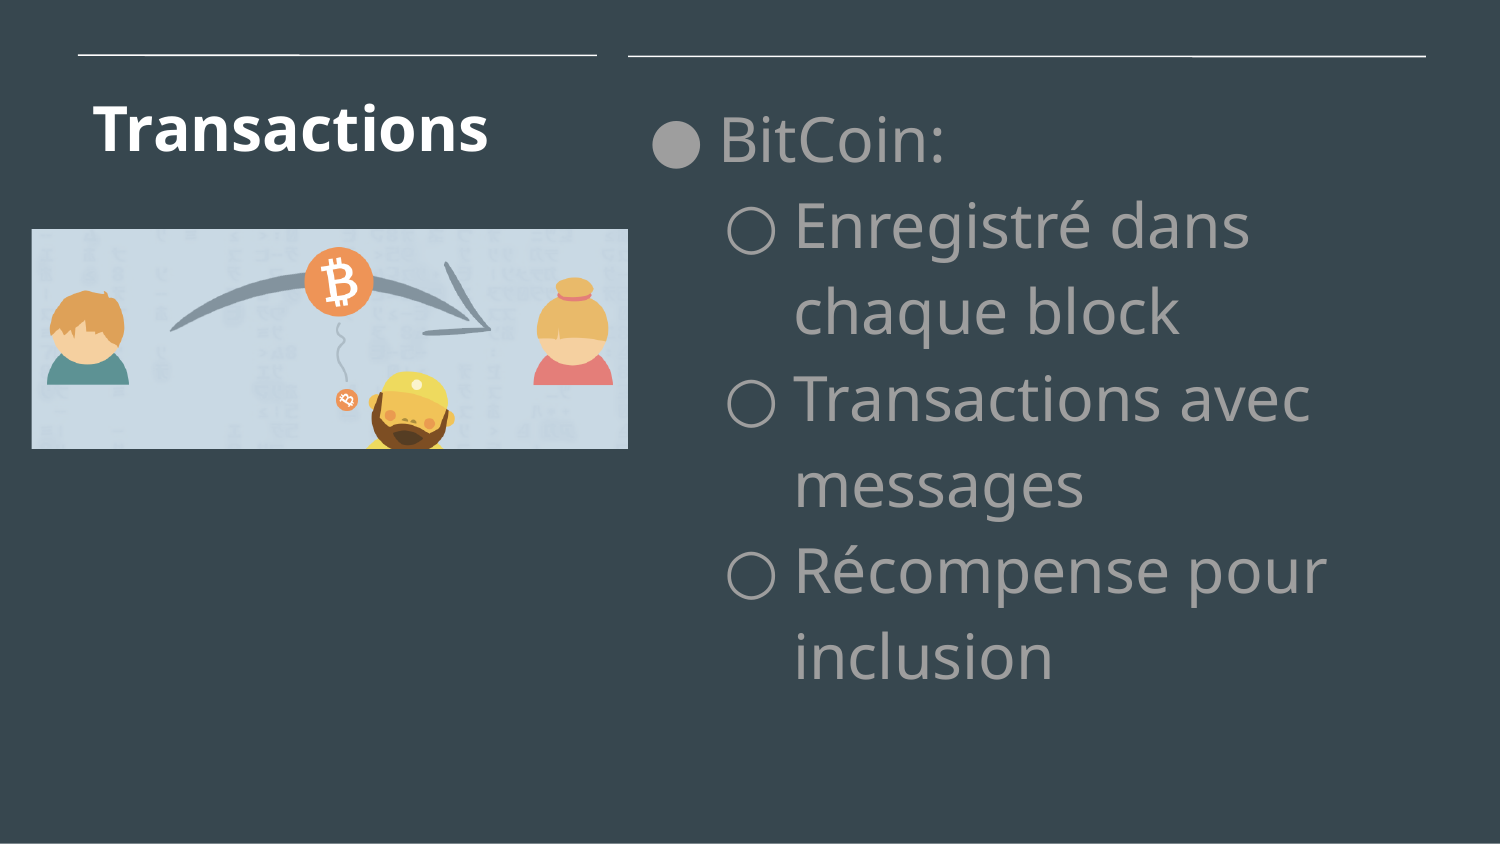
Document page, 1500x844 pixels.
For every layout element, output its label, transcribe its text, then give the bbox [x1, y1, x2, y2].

list BitCoin: Enregistré dans chaque block Transactions avec messages Récompense pour inclusion [628, 73, 1426, 749]
title Transactions [77, 73, 597, 229]
picture [31, 229, 628, 449]
